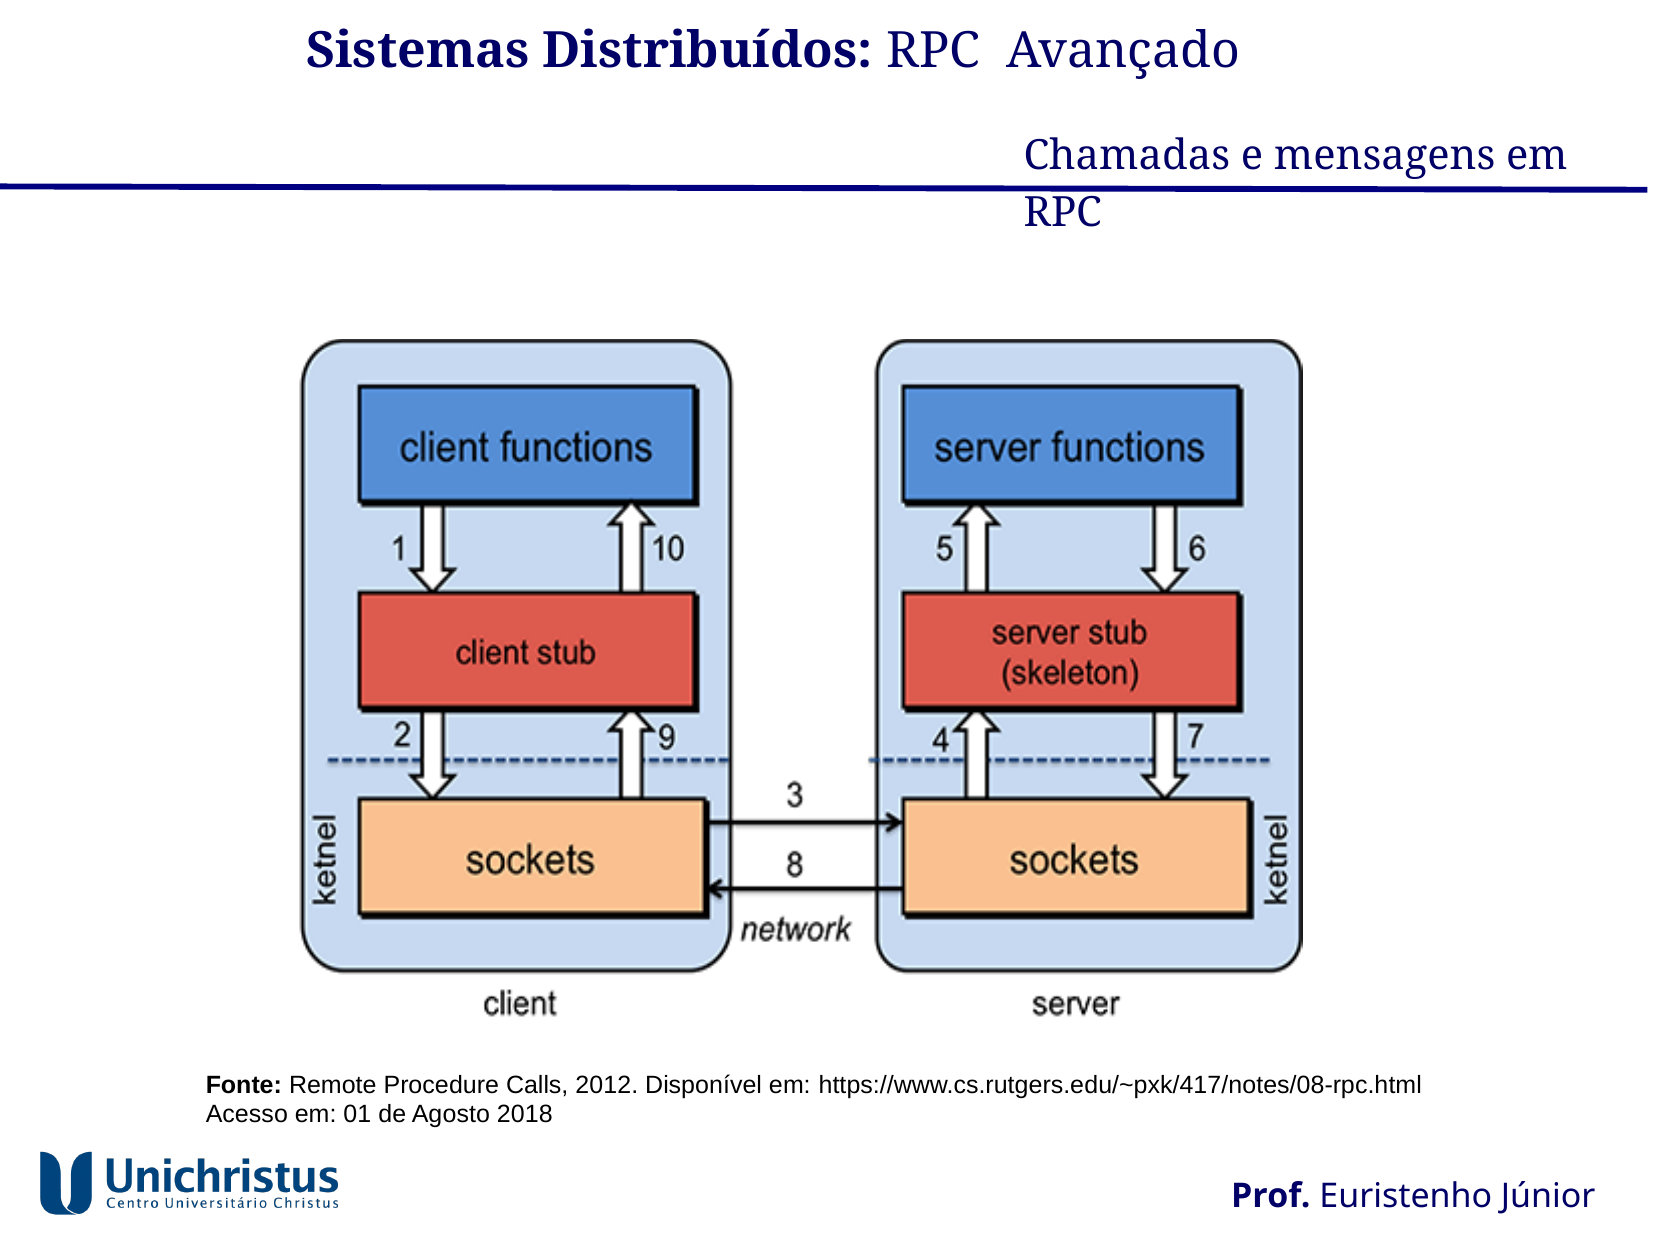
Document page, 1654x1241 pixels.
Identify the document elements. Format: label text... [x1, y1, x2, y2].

text_box Chamadas e mensagens em RPC [1008, 117, 1654, 197]
text_box Fonte: Remote Procedure Calls, 2012. Disponível em: https://www.cs.rutgers.edu/~pxk/417/notes/08-rpc.html Acesso em: 01 de Agosto 2018 [190, 1063, 1517, 1143]
picture [35, 1148, 343, 1217]
text_box Prof. Euristenho Júnior [1216, 1163, 1654, 1224]
text_box Sistemas Distribuídos: RPC Avançado [291, 6, 1268, 113]
picture [298, 339, 1303, 1030]
